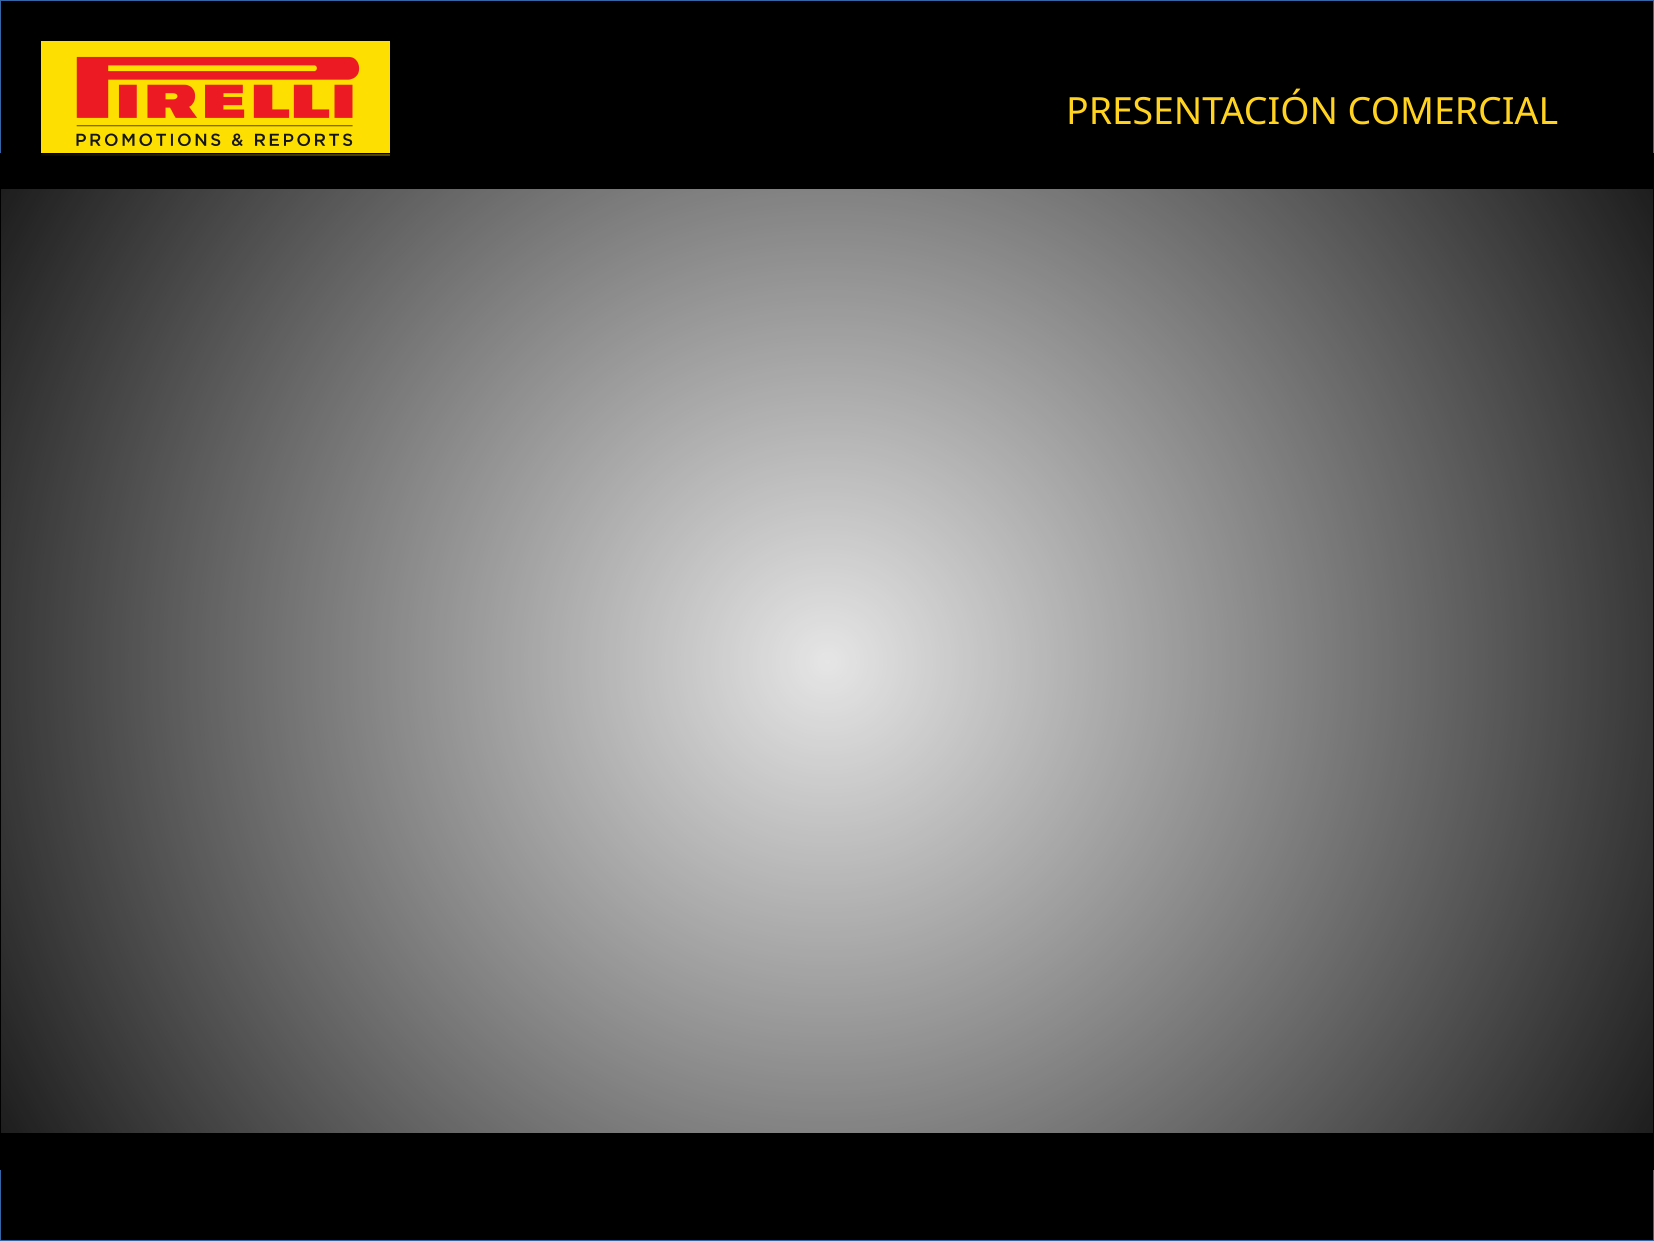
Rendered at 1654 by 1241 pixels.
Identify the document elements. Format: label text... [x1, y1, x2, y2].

text_box PRESENTACIÓN COMERCIAL [1051, 77, 1634, 130]
text_box [0, 0, 1654, 1241]
picture [41, 41, 390, 153]
